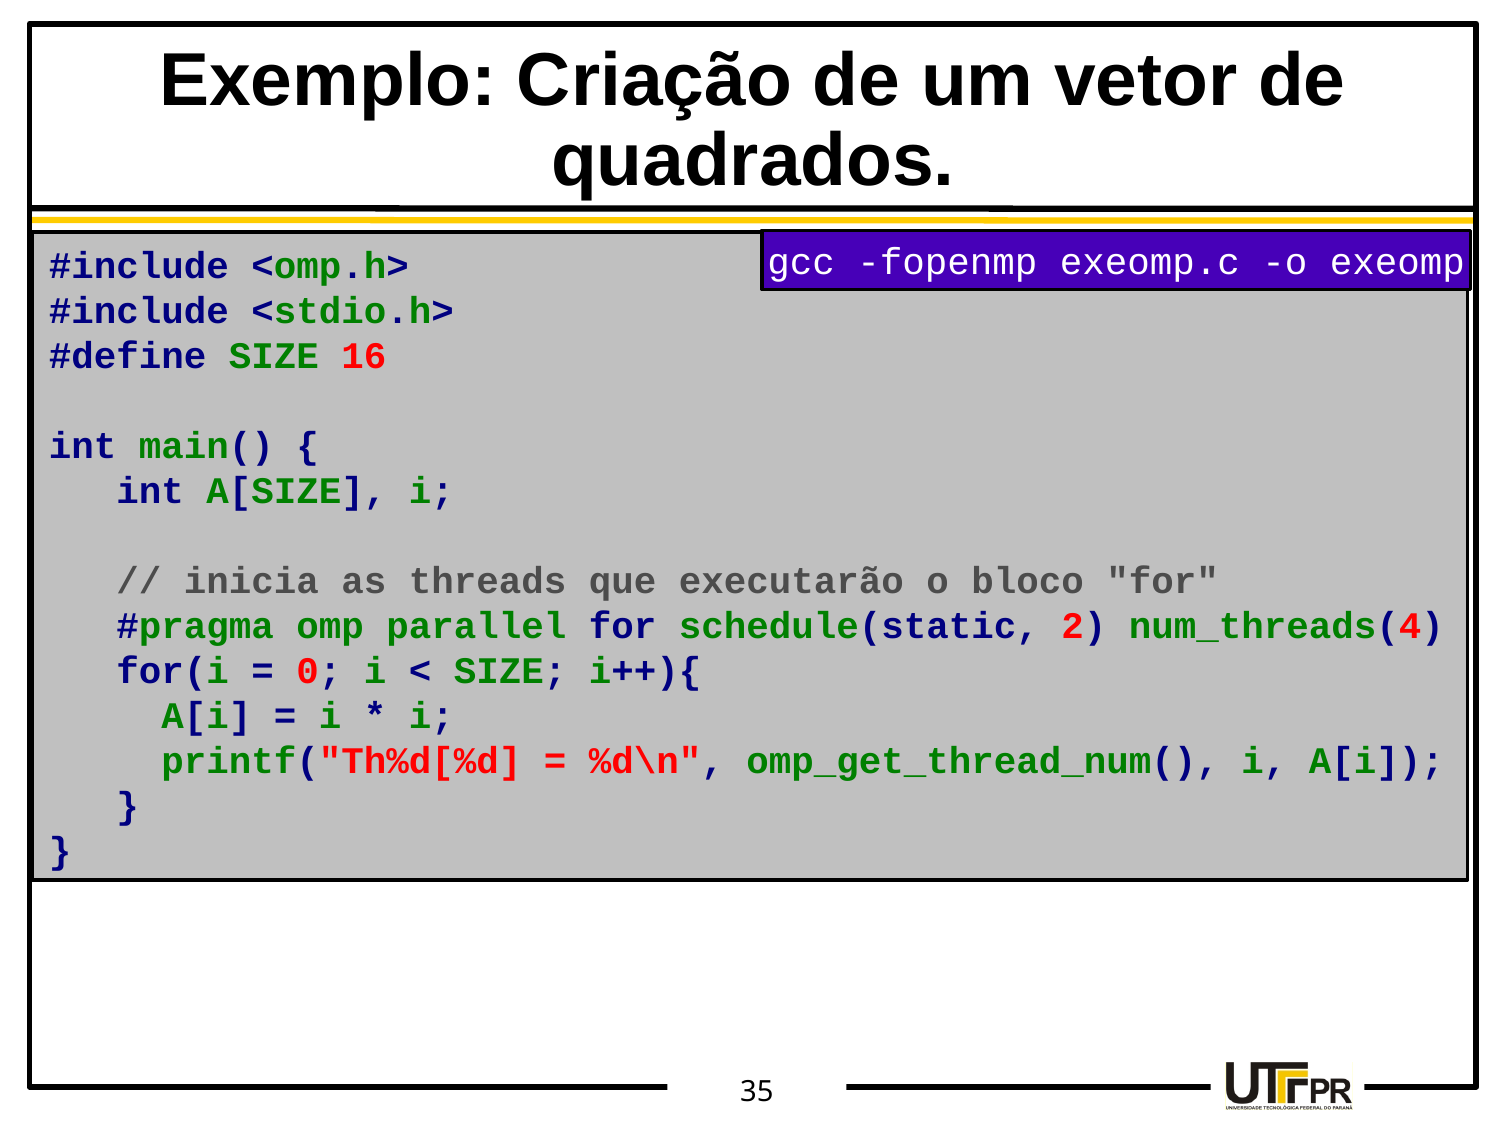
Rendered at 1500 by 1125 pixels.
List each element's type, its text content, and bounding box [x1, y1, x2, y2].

text_box #include <omp.h> #include <stdio.h> #define SIZE 16 int main() { int A[SIZE], i; // inicia as threads que executarão o bloco "for" #pragma omp parallel for schedule(static, 2) num_threads(4) for(i = 0; i < SIZE; i++){ A[i] = i * i; printf("Th%d[%d] = %d\n", omp_get_thread_num(), i, A[i]); } } [32, 231, 1468, 881]
picture [1225, 1062, 1353, 1110]
text_box gcc -fopenmp exeomp.c -o exeomp [761, 230, 1471, 290]
title Exemplo: Criação de um vetor de quadrados. [29, 39, 1477, 203]
